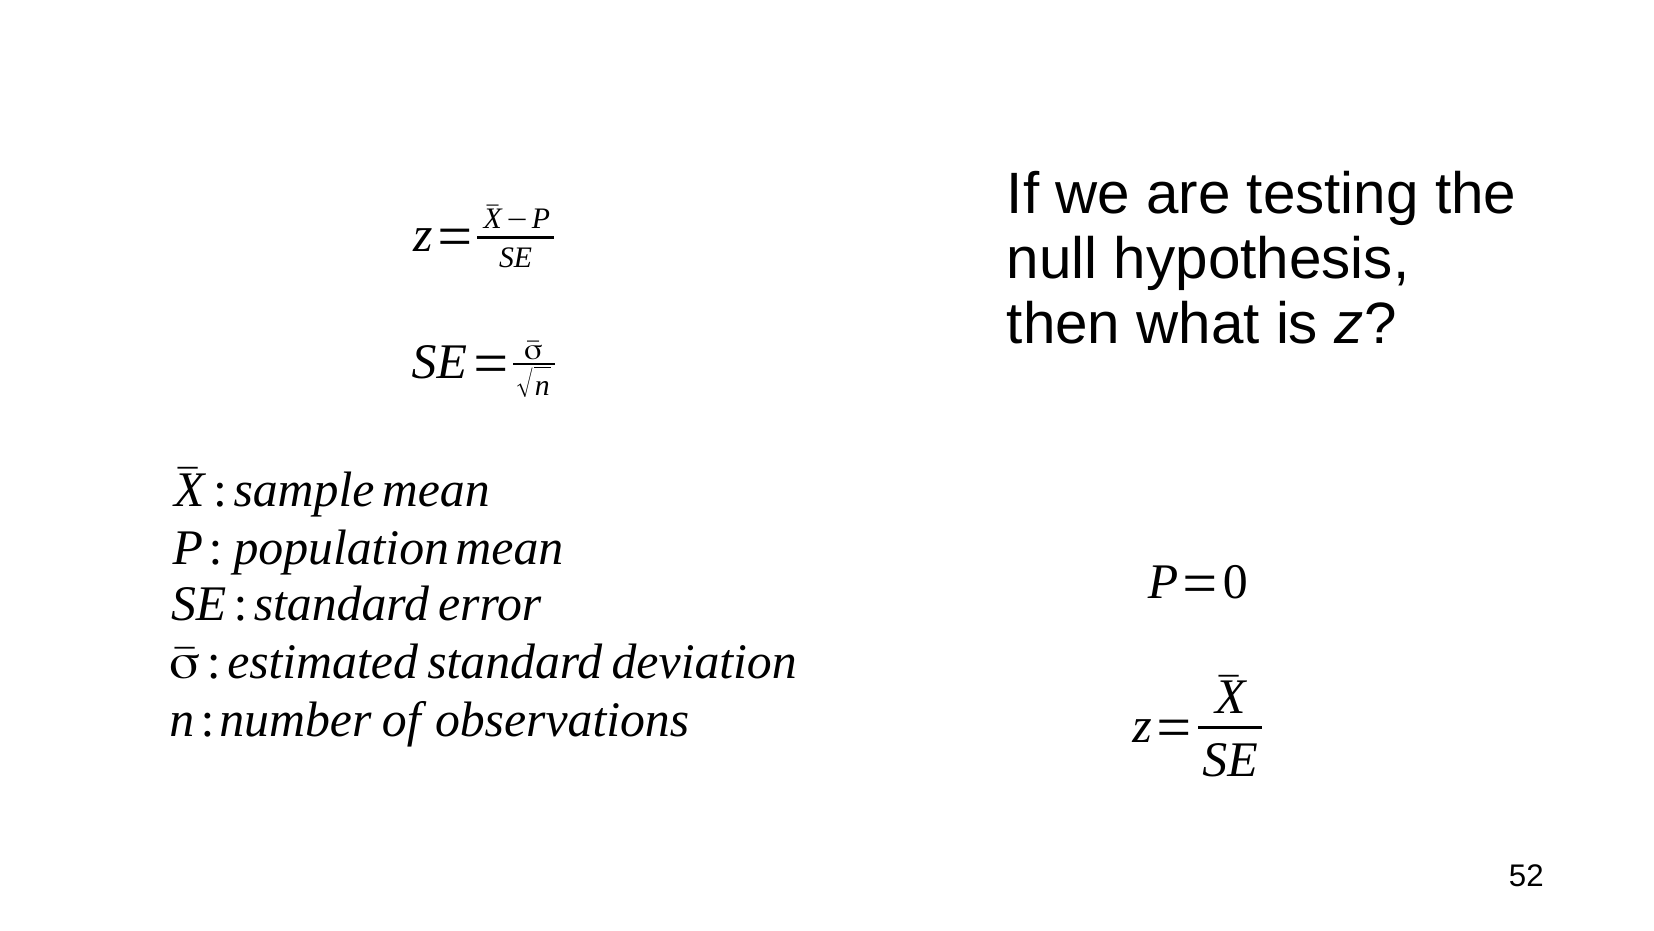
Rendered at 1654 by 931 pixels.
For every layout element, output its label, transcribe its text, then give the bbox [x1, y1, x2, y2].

text_box <nummer> [1494, 850, 1654, 921]
chart [1122, 554, 1271, 787]
chart [163, 201, 803, 747]
text_box If we are testing the null hypothesis, then what is z? [992, 153, 1536, 429]
